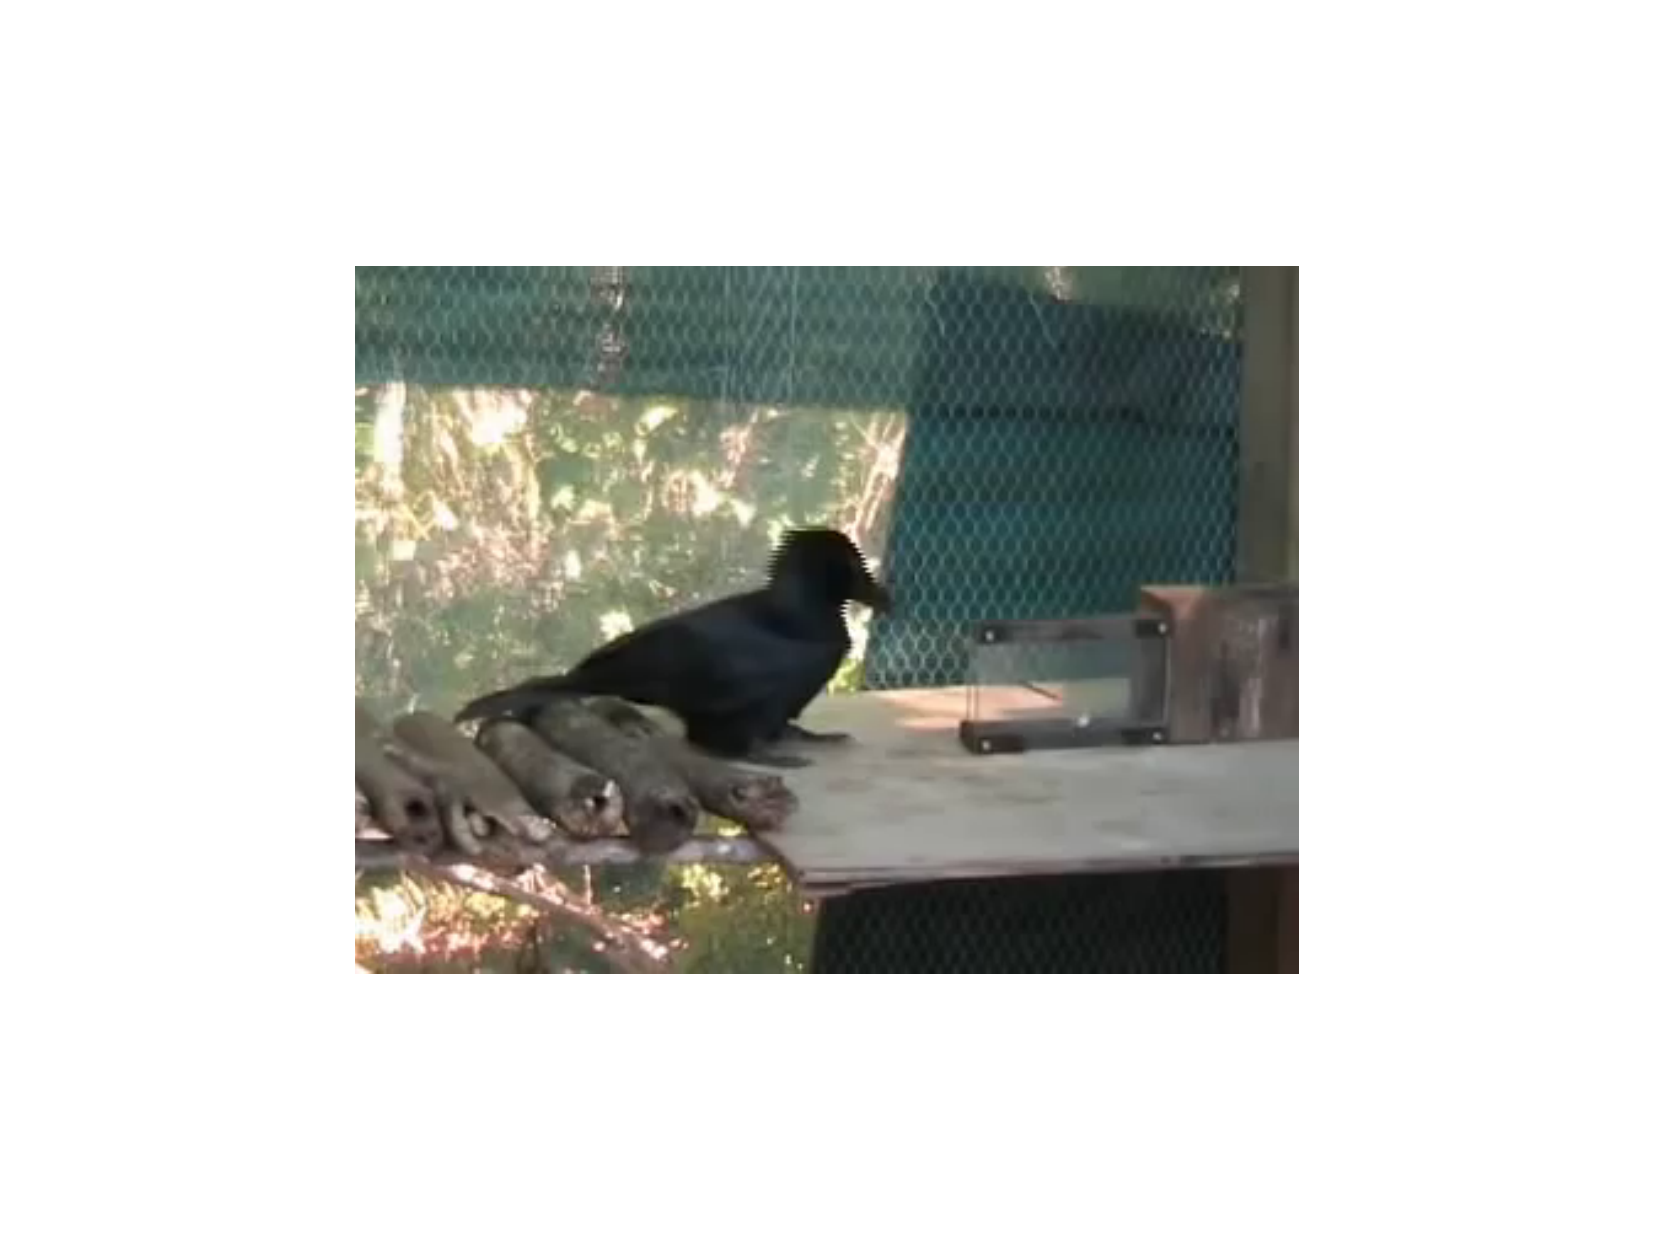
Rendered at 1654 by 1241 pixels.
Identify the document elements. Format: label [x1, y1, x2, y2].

text_box [354, 265, 1300, 975]
